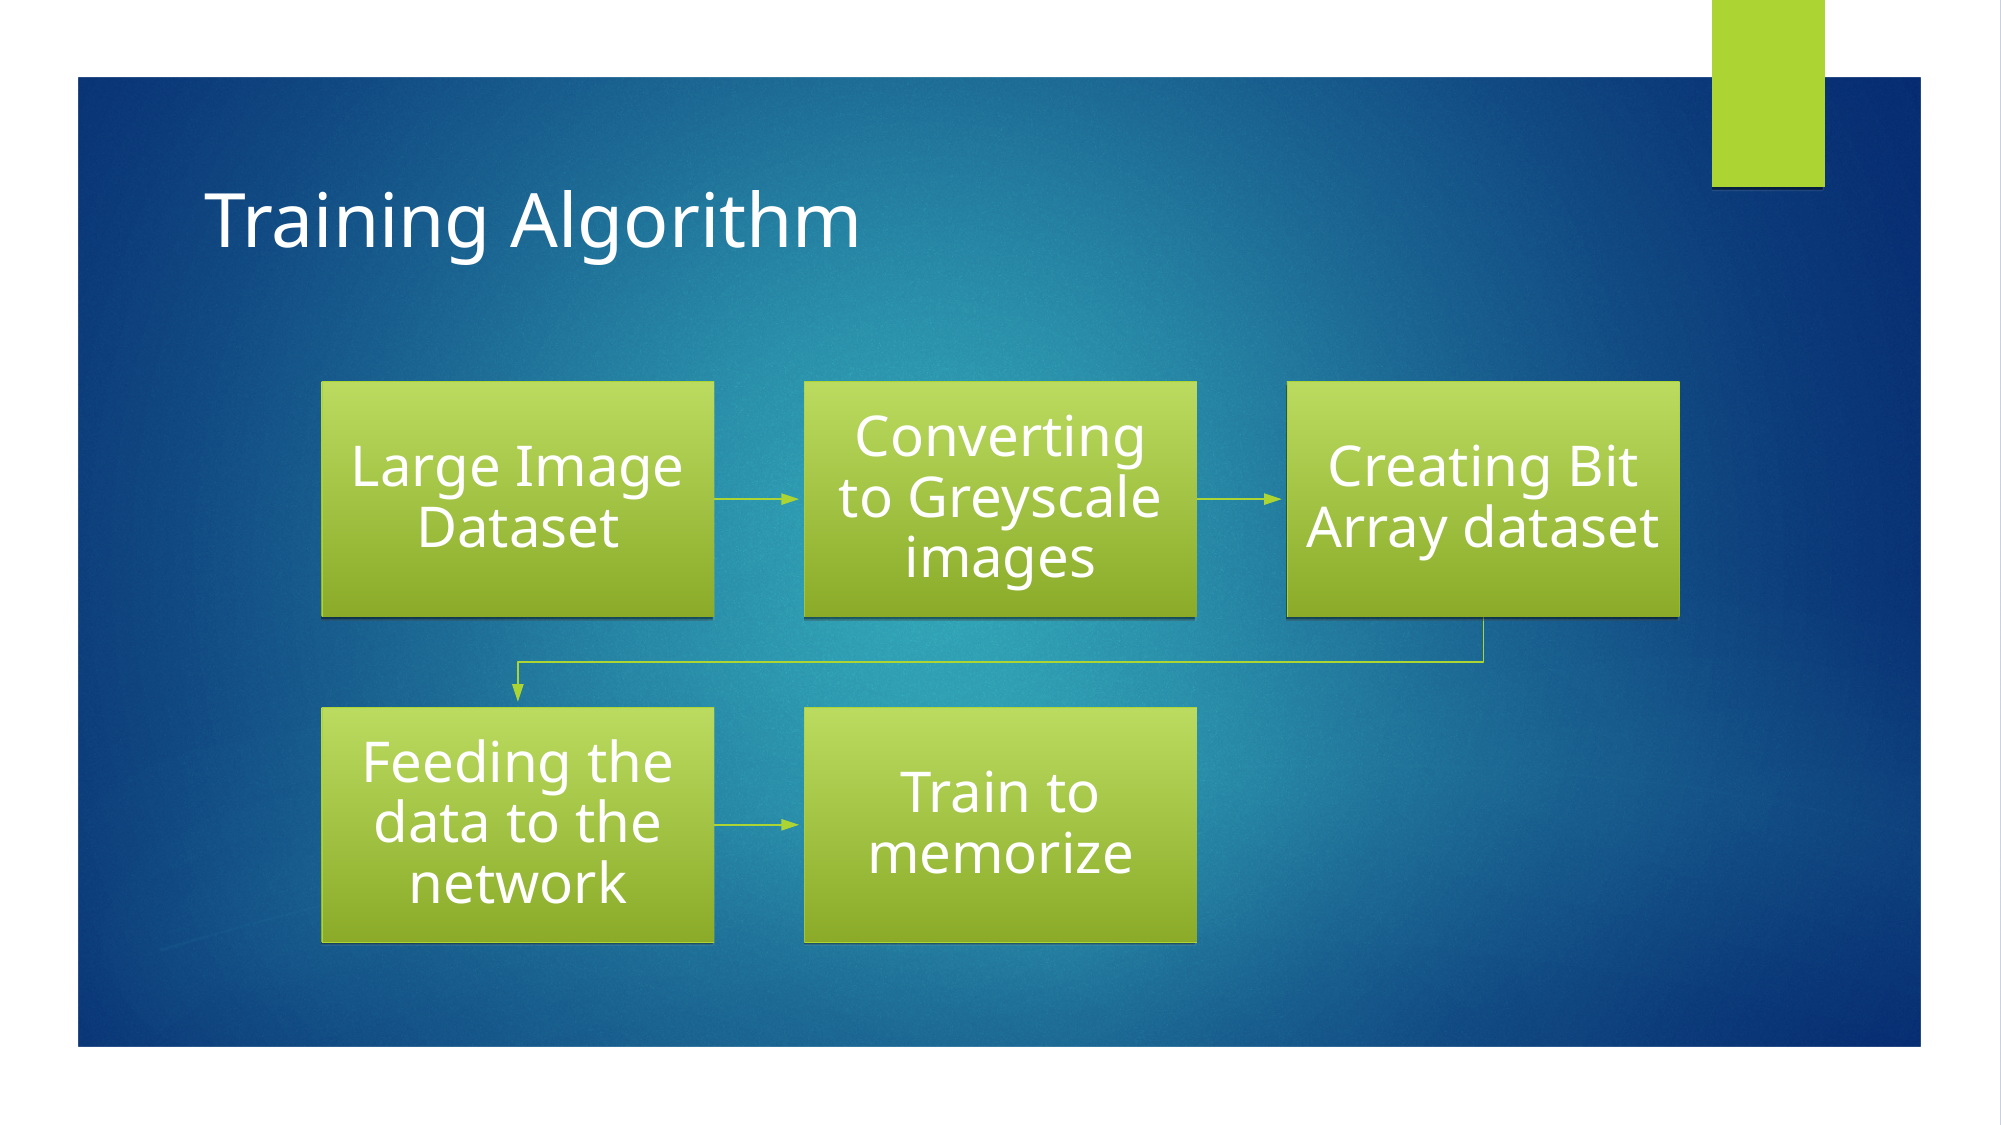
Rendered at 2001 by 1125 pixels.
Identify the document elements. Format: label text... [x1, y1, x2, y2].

text_box [0, 0, 2000, 1125]
title Training Algorithm [189, 159, 1627, 276]
text_box Creating Bit Array dataset [1286, 381, 1680, 617]
text_box Large Image Dataset [321, 381, 715, 617]
text_box Train to memorize [804, 707, 1197, 943]
text_box Converting to Greyscale images [804, 381, 1197, 617]
text_box Feeding the data to the network [321, 707, 715, 943]
